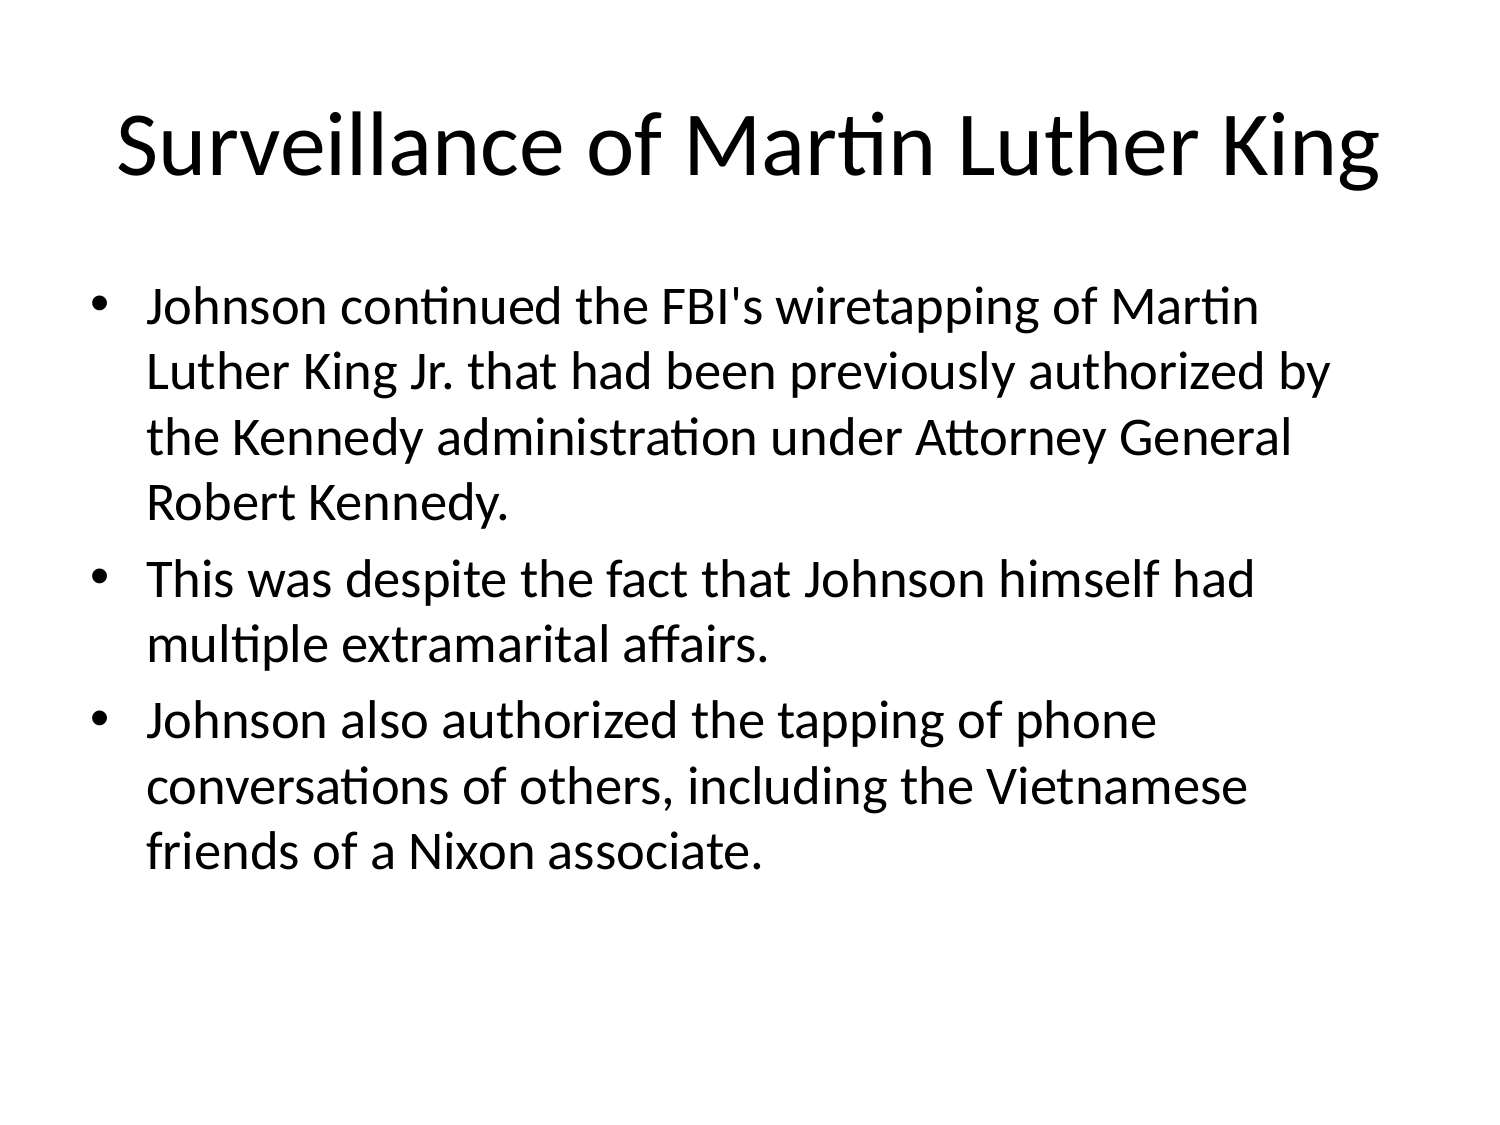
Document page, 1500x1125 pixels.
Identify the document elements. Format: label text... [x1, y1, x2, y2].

list Johnson continued the FBI's wiretapping of Martin Luther King Jr. that had been previously authorized by the Kennedy administration under Attorney General Robert Kennedy. This was despite the fact that Johnson himself had multiple extramarital affairs. Johnson also authorized the tapping of phone conversations of others, including the Vietnamese friends of a Nixon associate. [75, 262, 1425, 1005]
title Surveillance of Martin Luther King [75, 45, 1425, 233]
